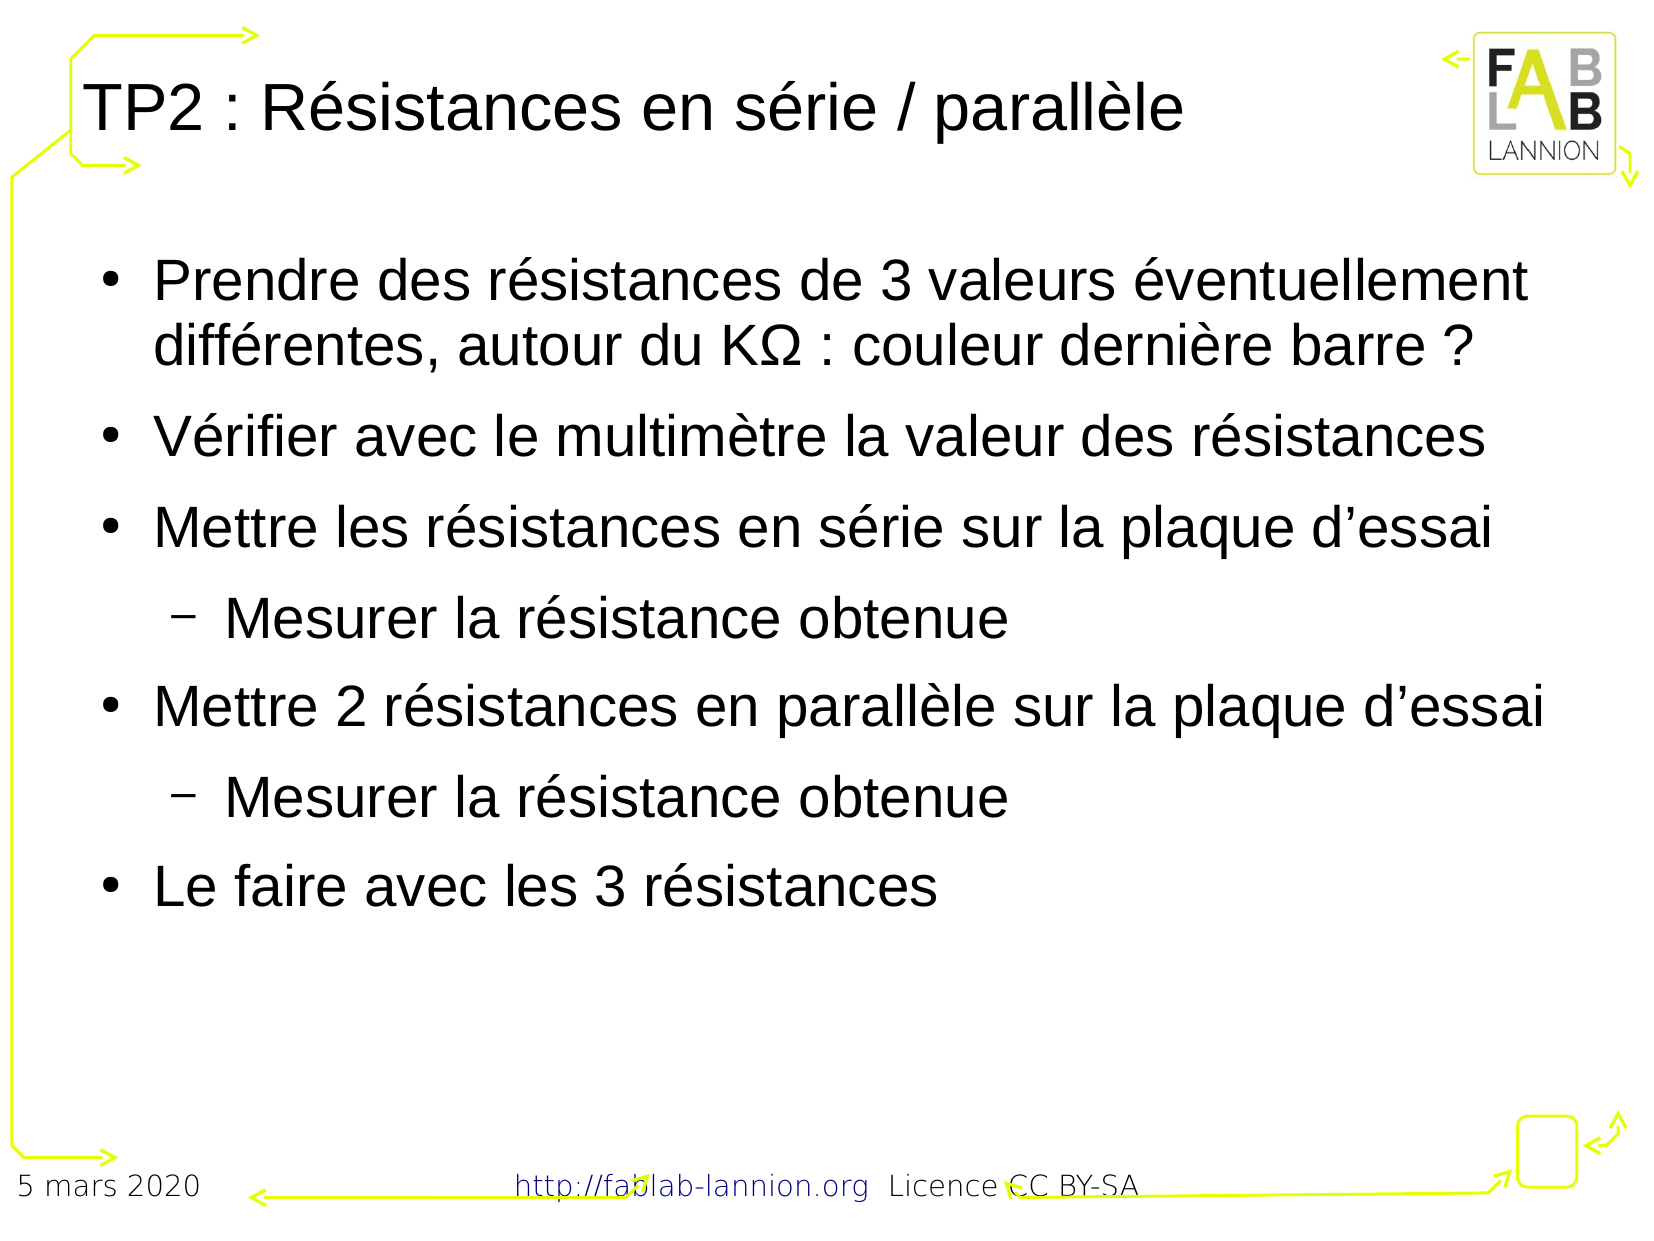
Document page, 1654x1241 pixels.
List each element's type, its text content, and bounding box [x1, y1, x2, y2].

title TP2 : Résistances en série / parallèle [82, 49, 1441, 166]
list Prendre des résistances de 3 valeurs éventuellement différentes, autour du KΩ : couleur dernière barre ? Vérifier avec le multimètre la valeur des résistances Mettre les résistances en série sur la plaque d’essai Mesurer la résistance obtenue Mettre 2 résistances en parallèle sur la plaque d’essai Mesurer la résistance obtenue Le faire avec les 3 résistances [82, 248, 1571, 1045]
picture [1470, 29, 1619, 178]
